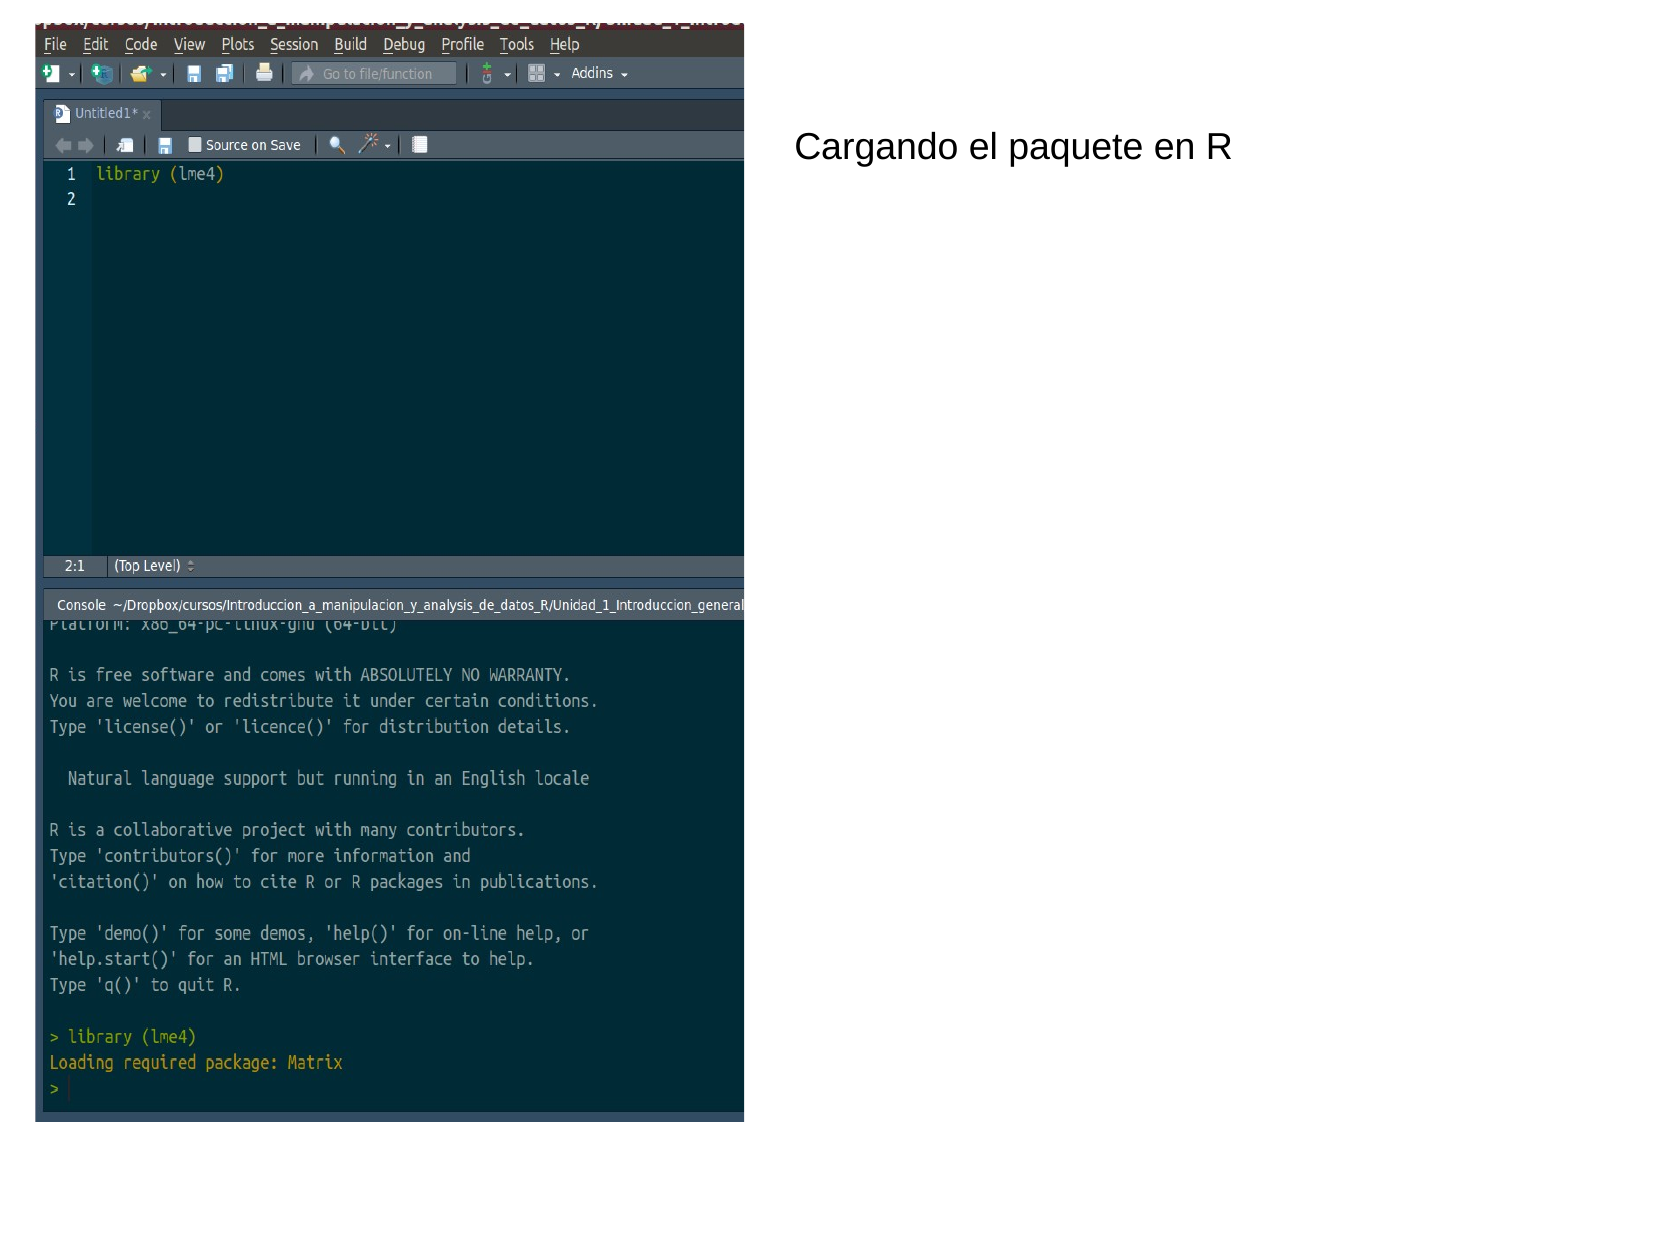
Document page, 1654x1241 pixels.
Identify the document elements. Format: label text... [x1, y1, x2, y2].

picture [206, 671, 216, 680]
picture [363, 723, 368, 732]
picture [105, 668, 112, 682]
picture [86, 953, 96, 974]
picture [98, 694, 114, 712]
picture [408, 824, 414, 836]
picture [244, 771, 274, 790]
picture [499, 718, 507, 732]
picture [151, 672, 159, 681]
picture [80, 875, 96, 890]
picture [144, 821, 149, 835]
picture [198, 977, 205, 993]
picture [123, 824, 132, 836]
picture [191, 982, 196, 993]
picture [262, 850, 277, 862]
picture [537, 768, 561, 790]
picture [61, 926, 87, 943]
picture [181, 826, 187, 835]
picture [207, 851, 213, 864]
picture [170, 877, 189, 889]
picture [409, 768, 428, 788]
picture [271, 951, 288, 970]
picture [482, 717, 489, 732]
picture [162, 949, 168, 971]
picture [284, 1053, 348, 1077]
picture [272, 693, 278, 713]
picture [369, 949, 377, 964]
picture [179, 982, 190, 995]
picture [379, 949, 396, 967]
picture [372, 852, 377, 863]
picture [344, 851, 351, 864]
picture [316, 952, 342, 970]
picture [444, 668, 453, 680]
picture [518, 924, 535, 944]
picture [462, 771, 471, 787]
picture [224, 668, 236, 683]
picture [124, 725, 131, 733]
picture [355, 693, 359, 707]
picture [252, 953, 261, 966]
picture [69, 190, 77, 204]
picture [262, 718, 269, 733]
picture [244, 824, 259, 839]
picture [490, 950, 508, 968]
picture [122, 695, 141, 708]
picture [556, 872, 579, 890]
picture [436, 953, 442, 964]
picture [326, 875, 341, 889]
picture [345, 693, 351, 707]
picture [115, 823, 122, 838]
picture [197, 953, 207, 966]
picture [70, 850, 76, 864]
picture [98, 876, 106, 890]
picture [125, 953, 131, 971]
picture [71, 824, 88, 842]
picture [344, 927, 352, 942]
picture [463, 694, 471, 709]
picture [197, 872, 223, 889]
picture [484, 821, 488, 838]
picture [360, 823, 397, 839]
picture [199, 821, 206, 837]
picture [455, 717, 469, 733]
picture [345, 712, 360, 733]
picture [161, 848, 179, 864]
picture [373, 767, 378, 787]
picture [362, 850, 369, 865]
picture [166, 630, 178, 634]
picture [561, 695, 588, 709]
picture [444, 927, 461, 942]
picture [265, 924, 269, 939]
picture [115, 876, 133, 890]
picture [72, 672, 76, 683]
picture [372, 698, 378, 707]
picture [426, 947, 434, 968]
picture [300, 824, 306, 837]
picture [499, 696, 505, 708]
picture [116, 951, 124, 967]
picture [210, 950, 215, 959]
picture [261, 824, 269, 838]
picture [51, 823, 58, 835]
picture [238, 667, 252, 683]
picture [306, 872, 317, 891]
picture [537, 693, 544, 707]
picture [443, 952, 454, 964]
picture [444, 720, 452, 733]
picture [205, 1053, 269, 1073]
picture [69, 770, 87, 787]
picture [519, 873, 524, 888]
picture [192, 924, 196, 939]
picture [136, 975, 140, 986]
picture [87, 695, 94, 707]
picture [52, 717, 59, 732]
picture [227, 856, 233, 865]
picture [105, 717, 115, 732]
picture [121, 1052, 196, 1073]
picture [399, 667, 442, 683]
picture [519, 720, 524, 732]
picture [463, 667, 480, 682]
picture [135, 821, 140, 838]
picture [134, 871, 141, 891]
picture [79, 671, 86, 683]
picture [116, 976, 121, 994]
picture [162, 668, 169, 681]
picture [381, 685, 414, 710]
picture [380, 667, 397, 682]
picture [104, 982, 115, 997]
picture [444, 851, 451, 863]
picture [51, 668, 58, 681]
picture [289, 850, 315, 864]
picture [472, 721, 479, 733]
picture [154, 924, 160, 944]
picture [262, 695, 269, 708]
picture [490, 668, 562, 691]
picture [537, 924, 542, 939]
picture [143, 693, 149, 708]
picture [382, 924, 388, 943]
picture [491, 927, 508, 939]
picture [522, 693, 534, 708]
picture [225, 977, 232, 993]
picture [189, 825, 195, 839]
picture [482, 876, 488, 890]
picture [243, 877, 253, 890]
picture [217, 847, 225, 865]
picture [472, 951, 480, 966]
picture [225, 954, 242, 968]
picture [318, 718, 323, 740]
picture [271, 875, 278, 889]
text_box Cargando el paquete en R [779, 118, 1248, 175]
picture [299, 773, 304, 787]
picture [408, 720, 415, 732]
picture [381, 873, 406, 890]
picture [245, 716, 250, 733]
picture [106, 951, 114, 967]
picture [99, 668, 104, 680]
picture [115, 850, 141, 864]
picture [255, 724, 260, 733]
picture [380, 773, 398, 789]
picture [134, 951, 150, 964]
picture [418, 717, 442, 733]
picture [126, 770, 132, 788]
picture [573, 927, 582, 944]
picture [224, 690, 252, 715]
picture [199, 849, 204, 863]
picture [198, 693, 217, 709]
picture [153, 979, 159, 994]
picture [264, 950, 268, 964]
picture [280, 875, 297, 889]
picture [409, 849, 414, 865]
picture [399, 949, 414, 967]
picture [60, 948, 85, 968]
picture [272, 1052, 276, 1062]
picture [347, 774, 371, 788]
picture [262, 669, 296, 683]
picture [143, 671, 149, 681]
picture [361, 668, 383, 682]
picture [472, 771, 489, 790]
picture [354, 924, 378, 944]
picture [89, 770, 94, 786]
picture [509, 770, 528, 787]
picture [527, 717, 552, 733]
picture [500, 822, 506, 835]
picture [436, 696, 452, 707]
picture [426, 696, 434, 710]
picture [51, 920, 60, 939]
picture [234, 875, 242, 889]
picture [319, 693, 335, 707]
picture [49, 1033, 59, 1044]
picture [198, 672, 203, 682]
picture [372, 876, 380, 890]
picture [564, 773, 571, 787]
picture [354, 845, 360, 864]
picture [151, 695, 188, 711]
picture [115, 670, 121, 681]
picture [417, 850, 434, 863]
picture [60, 875, 68, 889]
picture [79, 851, 87, 863]
picture [555, 721, 562, 732]
picture [228, 925, 252, 942]
picture [299, 671, 306, 682]
picture [179, 924, 187, 937]
picture [481, 695, 490, 709]
picture [582, 876, 589, 889]
picture [191, 882, 195, 897]
picture [126, 976, 133, 995]
picture [491, 872, 507, 890]
picture [445, 771, 454, 788]
picture [254, 693, 258, 707]
picture [408, 924, 415, 939]
picture [208, 978, 213, 993]
picture [160, 982, 169, 993]
picture [254, 846, 259, 861]
picture [144, 872, 149, 890]
picture [454, 820, 481, 839]
picture [390, 715, 406, 732]
picture [181, 717, 186, 738]
picture [436, 823, 448, 838]
picture [573, 769, 590, 786]
picture [327, 713, 331, 724]
picture [142, 852, 149, 865]
picture [133, 718, 168, 733]
picture [315, 850, 327, 864]
picture [463, 850, 471, 862]
picture [436, 775, 442, 786]
picture [417, 948, 427, 969]
picture [509, 721, 516, 732]
picture [281, 693, 296, 711]
picture [381, 850, 396, 864]
picture [337, 667, 352, 682]
picture [583, 928, 589, 939]
picture [337, 847, 341, 864]
picture [111, 925, 149, 943]
picture [509, 823, 517, 837]
picture [216, 825, 233, 840]
picture [108, 873, 112, 889]
picture [151, 822, 181, 838]
picture [270, 721, 296, 733]
picture [527, 877, 533, 890]
picture [180, 164, 186, 180]
picture [546, 693, 553, 708]
picture [299, 691, 315, 707]
picture [189, 670, 196, 682]
picture [399, 850, 406, 862]
picture [53, 976, 58, 990]
picture [199, 928, 205, 940]
picture [115, 715, 122, 732]
picture [225, 773, 241, 787]
picture [455, 686, 460, 707]
picture [71, 876, 77, 889]
picture [336, 821, 352, 838]
picture [152, 849, 158, 863]
picture [97, 824, 109, 838]
picture [205, 721, 219, 733]
picture [60, 696, 77, 709]
picture [536, 876, 552, 892]
picture [454, 873, 470, 889]
picture [70, 167, 76, 181]
picture [66, 1024, 137, 1048]
picture [315, 824, 324, 838]
picture [61, 981, 68, 995]
picture [67, 1076, 72, 1102]
picture [491, 823, 497, 838]
picture [69, 981, 86, 994]
picture [49, 1083, 59, 1095]
picture [171, 669, 191, 682]
picture [106, 926, 112, 944]
picture [271, 927, 306, 944]
picture [214, 927, 227, 940]
picture [334, 923, 341, 941]
picture [272, 820, 297, 839]
picture [499, 769, 506, 785]
picture [416, 927, 424, 941]
picture [408, 875, 442, 895]
picture [153, 949, 159, 970]
picture [48, 1051, 116, 1073]
picture [474, 693, 478, 706]
picture [299, 953, 311, 967]
picture [60, 721, 87, 740]
picture [309, 722, 313, 738]
picture [171, 720, 180, 733]
picture [262, 877, 268, 891]
picture [304, 771, 324, 787]
picture [151, 772, 215, 790]
picture [544, 926, 554, 942]
picture [143, 771, 149, 786]
picture [510, 949, 525, 970]
picture [281, 772, 289, 786]
picture [96, 163, 162, 184]
picture [124, 670, 133, 681]
picture [51, 694, 57, 707]
picture [481, 924, 486, 932]
picture [353, 875, 363, 888]
picture [189, 850, 196, 865]
picture [106, 850, 113, 864]
picture [296, 718, 305, 732]
picture [209, 822, 214, 838]
picture [178, 849, 187, 867]
picture [464, 951, 470, 966]
picture [35, 23, 745, 1123]
picture [190, 948, 196, 967]
picture [315, 668, 331, 681]
picture [344, 953, 360, 966]
picture [142, 1022, 196, 1048]
picture [97, 774, 112, 786]
picture [115, 767, 126, 787]
picture [508, 696, 520, 710]
picture [381, 718, 388, 733]
picture [491, 767, 498, 787]
picture [335, 774, 341, 784]
picture [52, 849, 67, 864]
picture [170, 165, 177, 184]
picture [511, 881, 517, 890]
picture [416, 823, 434, 839]
